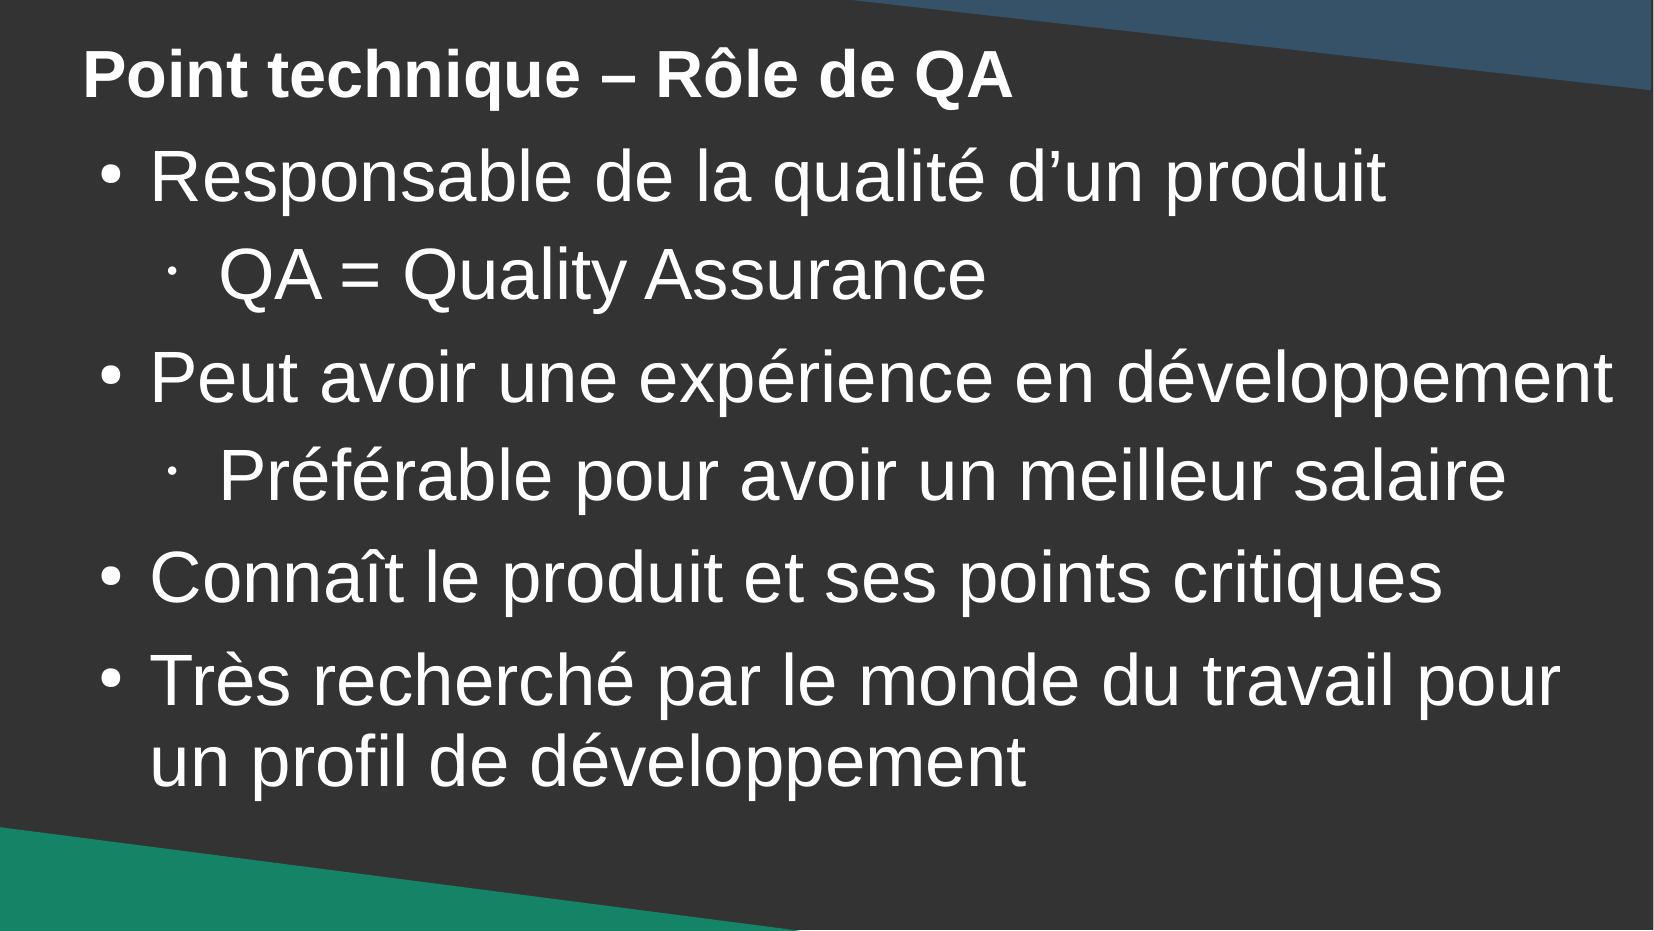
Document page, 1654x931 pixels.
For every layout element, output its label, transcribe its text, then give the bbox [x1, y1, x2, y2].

text_box [851, 0, 1651, 91]
text_box [0, 827, 802, 931]
title Point technique – Rôle de QA [82, 37, 1571, 122]
list Responsable de la qualité d’un produit QA = Quality Assurance Peut avoir une expérience en développement Préférable pour avoir un meilleur salaire Connaît le produit et ses points critiques Très recherché par le monde du travail pour un profil de développement [80, 135, 1620, 827]
